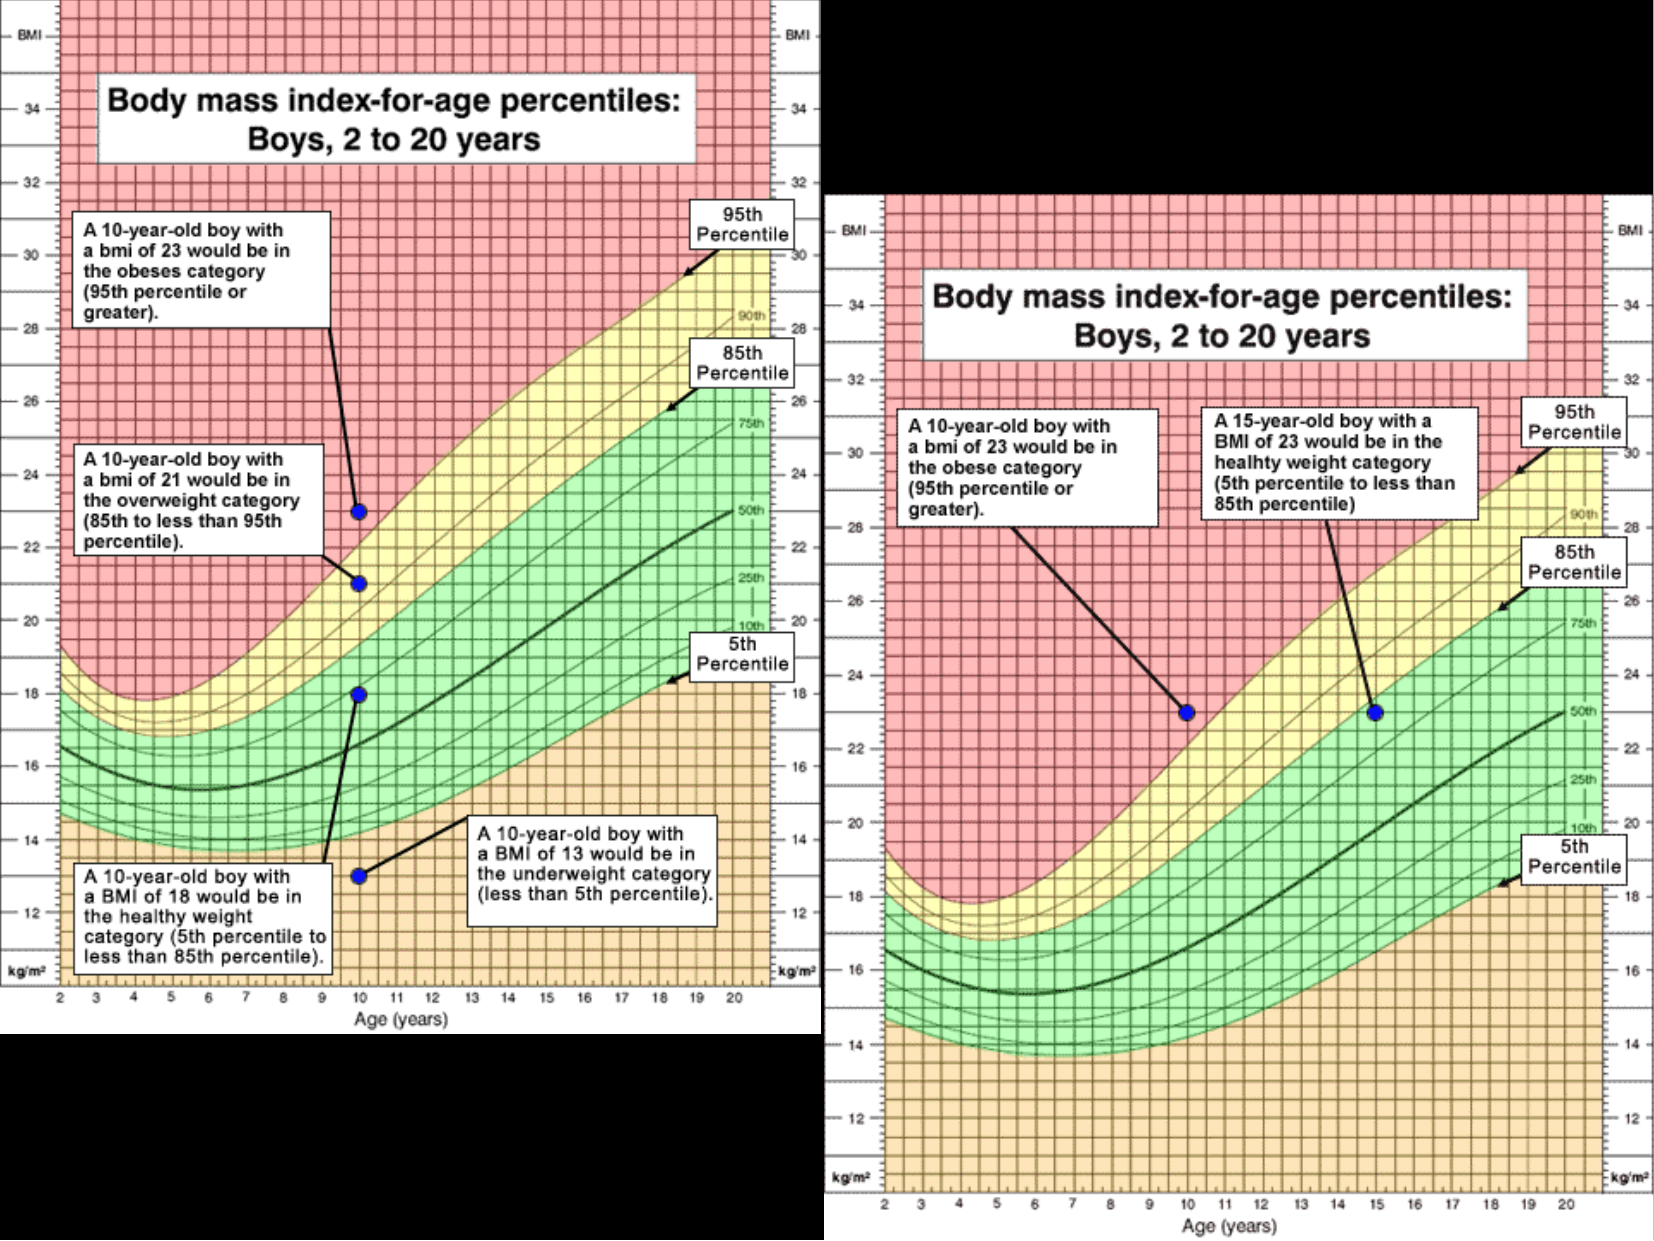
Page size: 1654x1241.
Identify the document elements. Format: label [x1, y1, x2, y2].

picture [824, 194, 1654, 1241]
picture [0, 0, 821, 1034]
